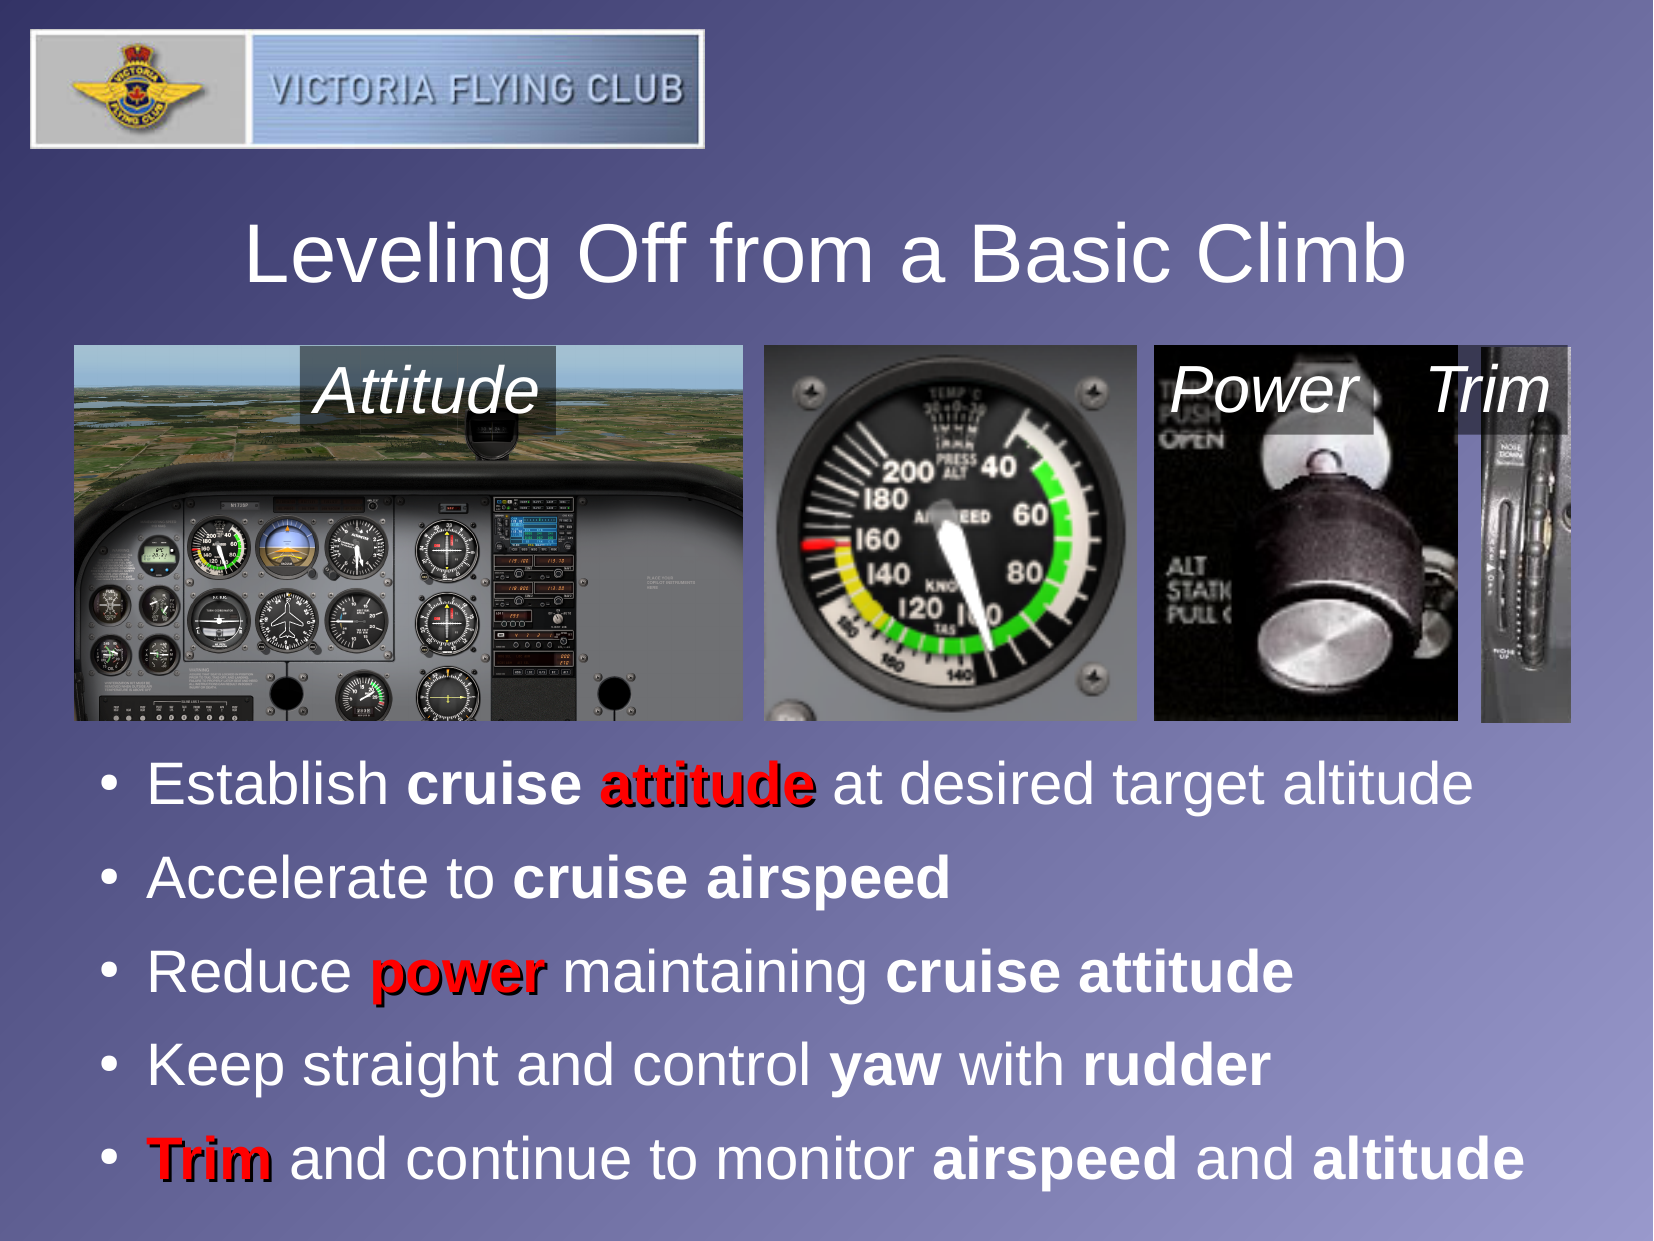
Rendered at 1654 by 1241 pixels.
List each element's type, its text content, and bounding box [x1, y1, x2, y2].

picture [1481, 347, 1571, 723]
text_box Trim [1409, 345, 1568, 435]
title Leveling Off from a Basic Climb [82, 150, 1571, 358]
picture [1154, 345, 1458, 721]
picture [764, 345, 1137, 721]
picture [30, 29, 705, 149]
text_box Attitude [299, 345, 556, 436]
text_box Power [1154, 345, 1374, 435]
picture [74, 345, 743, 721]
list Establish cruise attitude at desired target altitude Accelerate to cruise airspeed Reduce power maintaining cruise attitude Keep straight and control yaw with rudder Trim and continue to monitor airspeed and altitude [82, 750, 1571, 1201]
